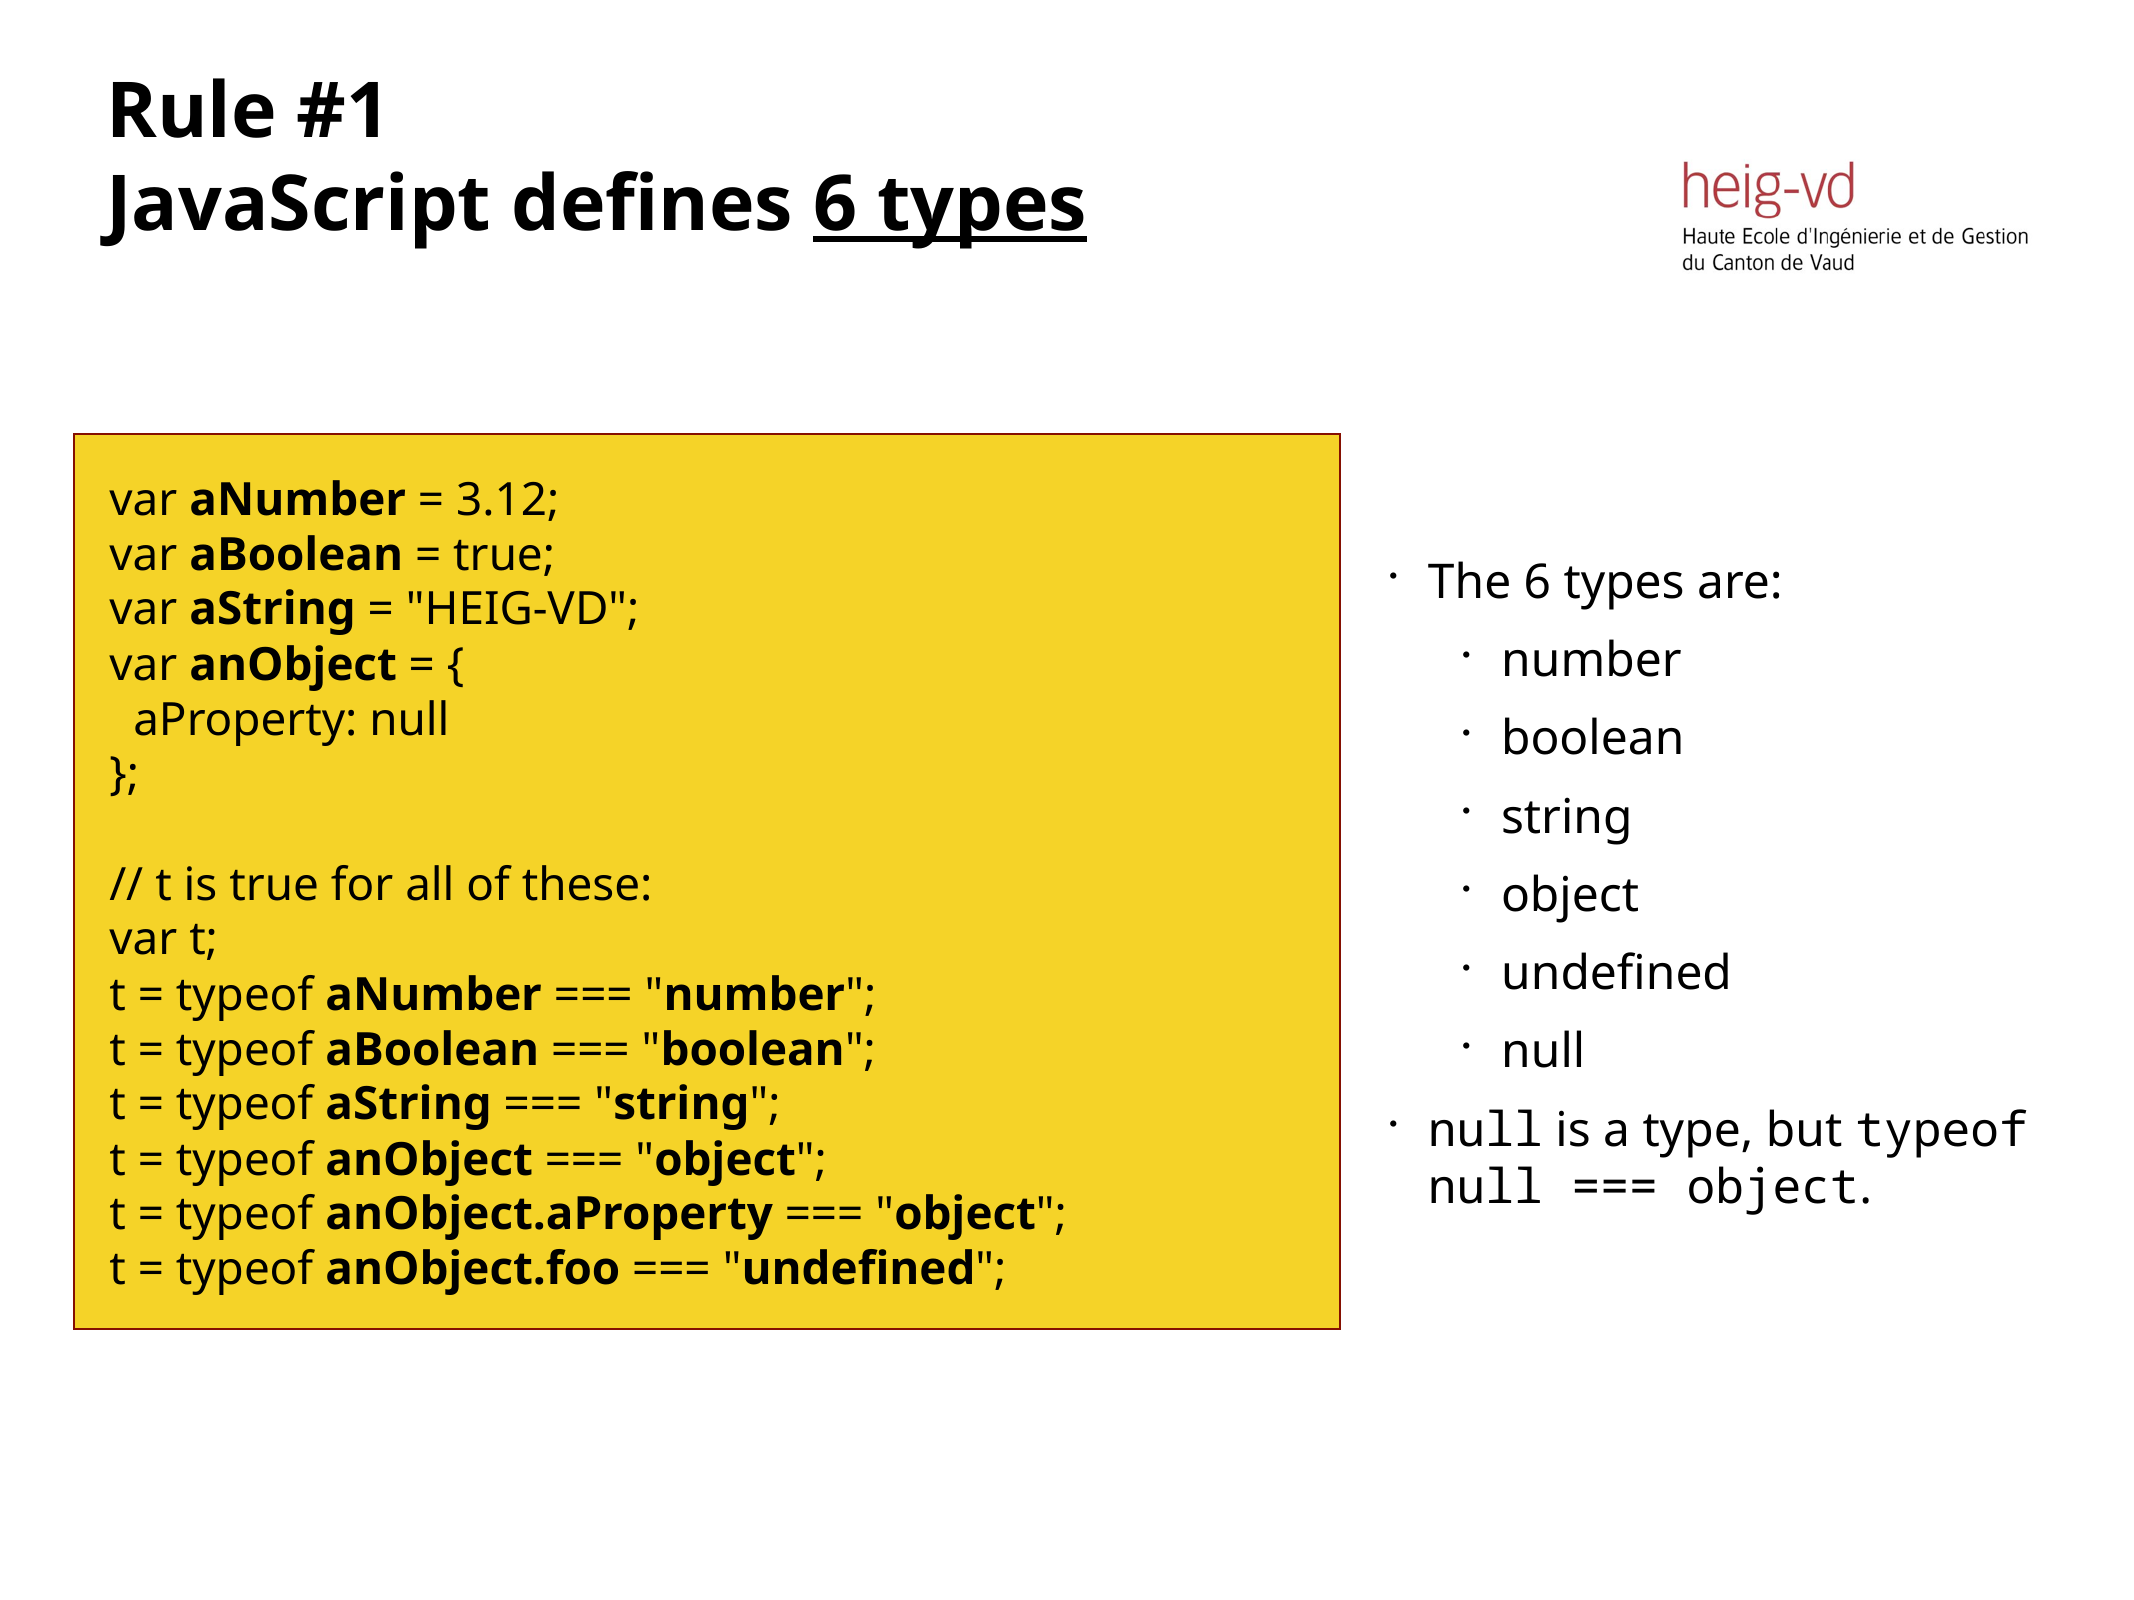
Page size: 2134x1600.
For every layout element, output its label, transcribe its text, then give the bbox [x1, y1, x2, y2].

picture [1672, 149, 2036, 284]
text_box Rule #1 JavaScript defines 6 types [98, 52, 1096, 254]
text_box The 6 types are: number boolean string object undefined null null is a type, but typeof null === object. [1381, 541, 2061, 1222]
text_box var aNumber = 3.12; var aBoolean = true; var aString = "HEIG-VD"; var anObject = { aProperty: null }; // t is true for all of these: var t; t = typeof aNumber === "number"; t = typeof aBoolean === "boolean"; t = typeof aString === "string"; t = typeof anObject === "object"; t = typeof anObject.aProperty === "object"; t = typeof anObject.foo === "undefined"; [73, 433, 1340, 1330]
